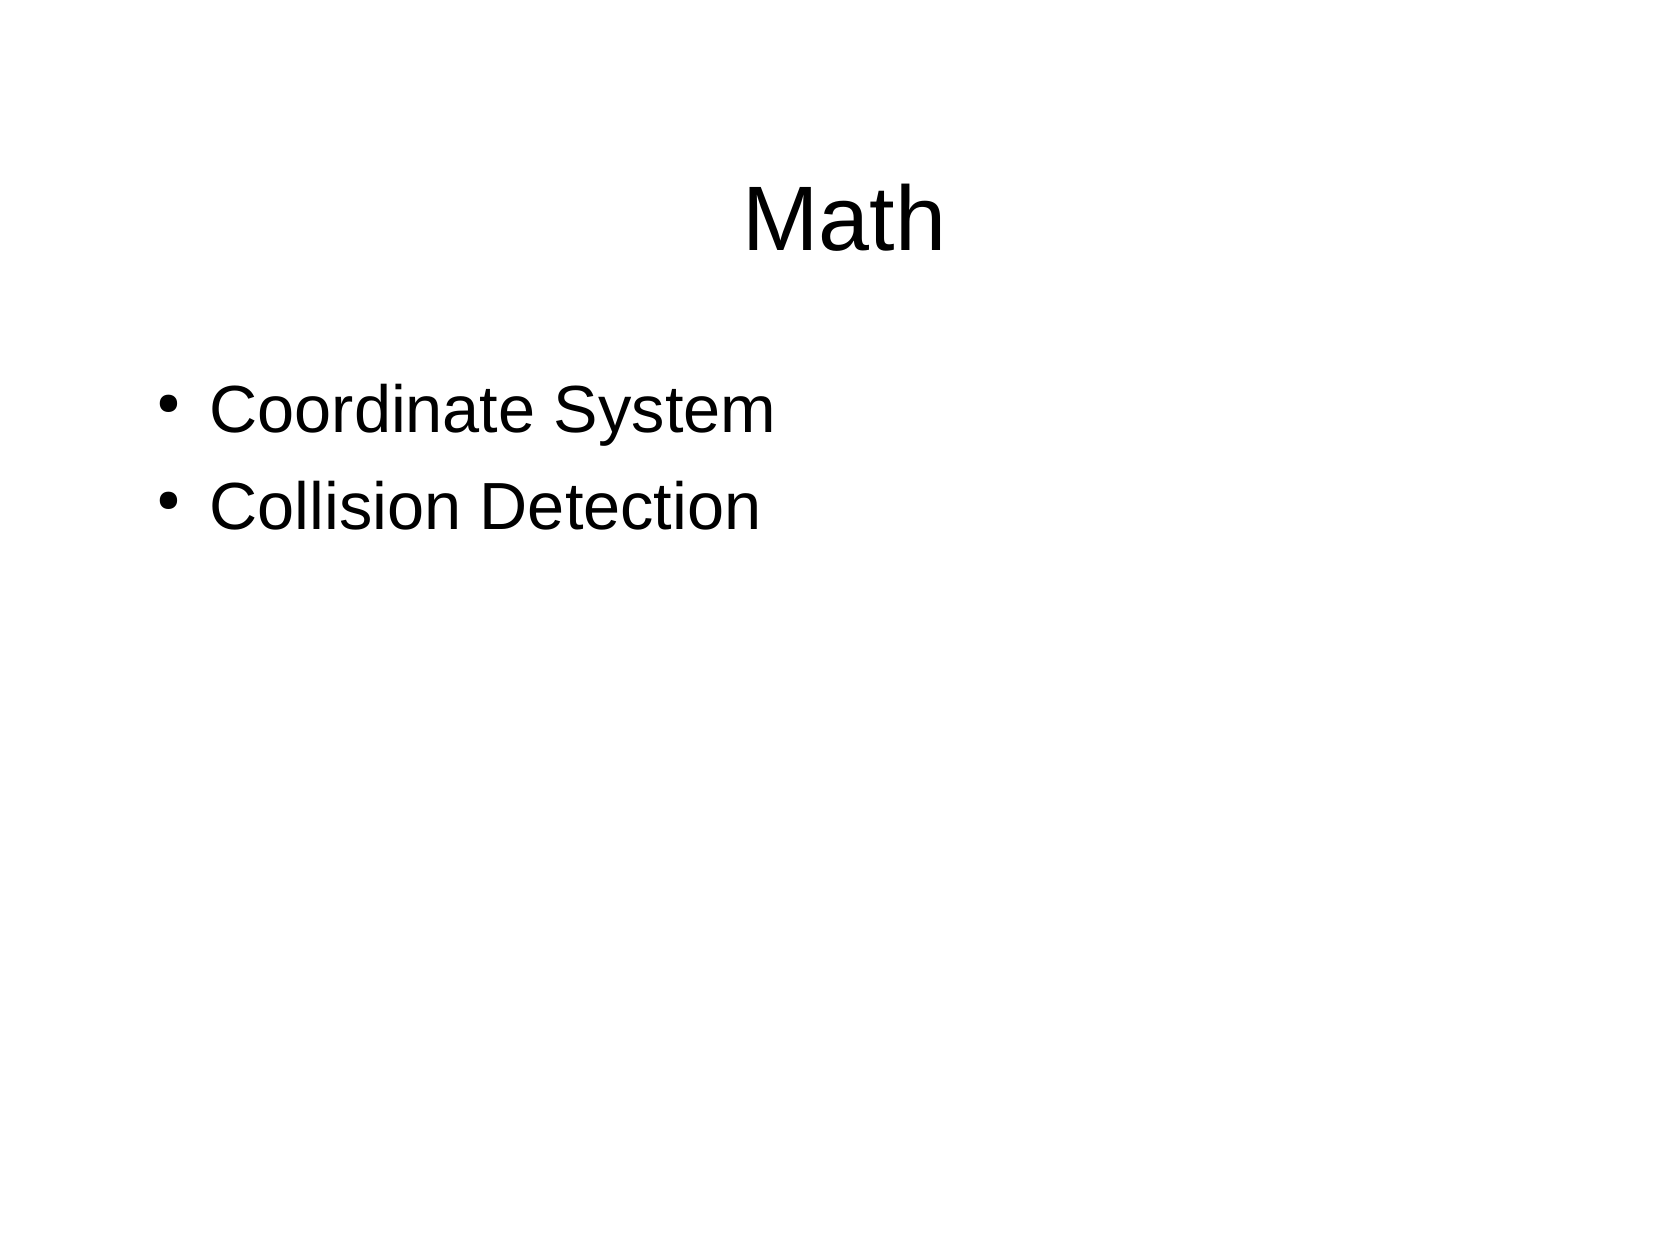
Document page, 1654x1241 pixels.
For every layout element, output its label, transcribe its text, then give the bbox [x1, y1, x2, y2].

list Coordinate System Collision Detection [124, 358, 1530, 1103]
title Math [124, 110, 1530, 317]
